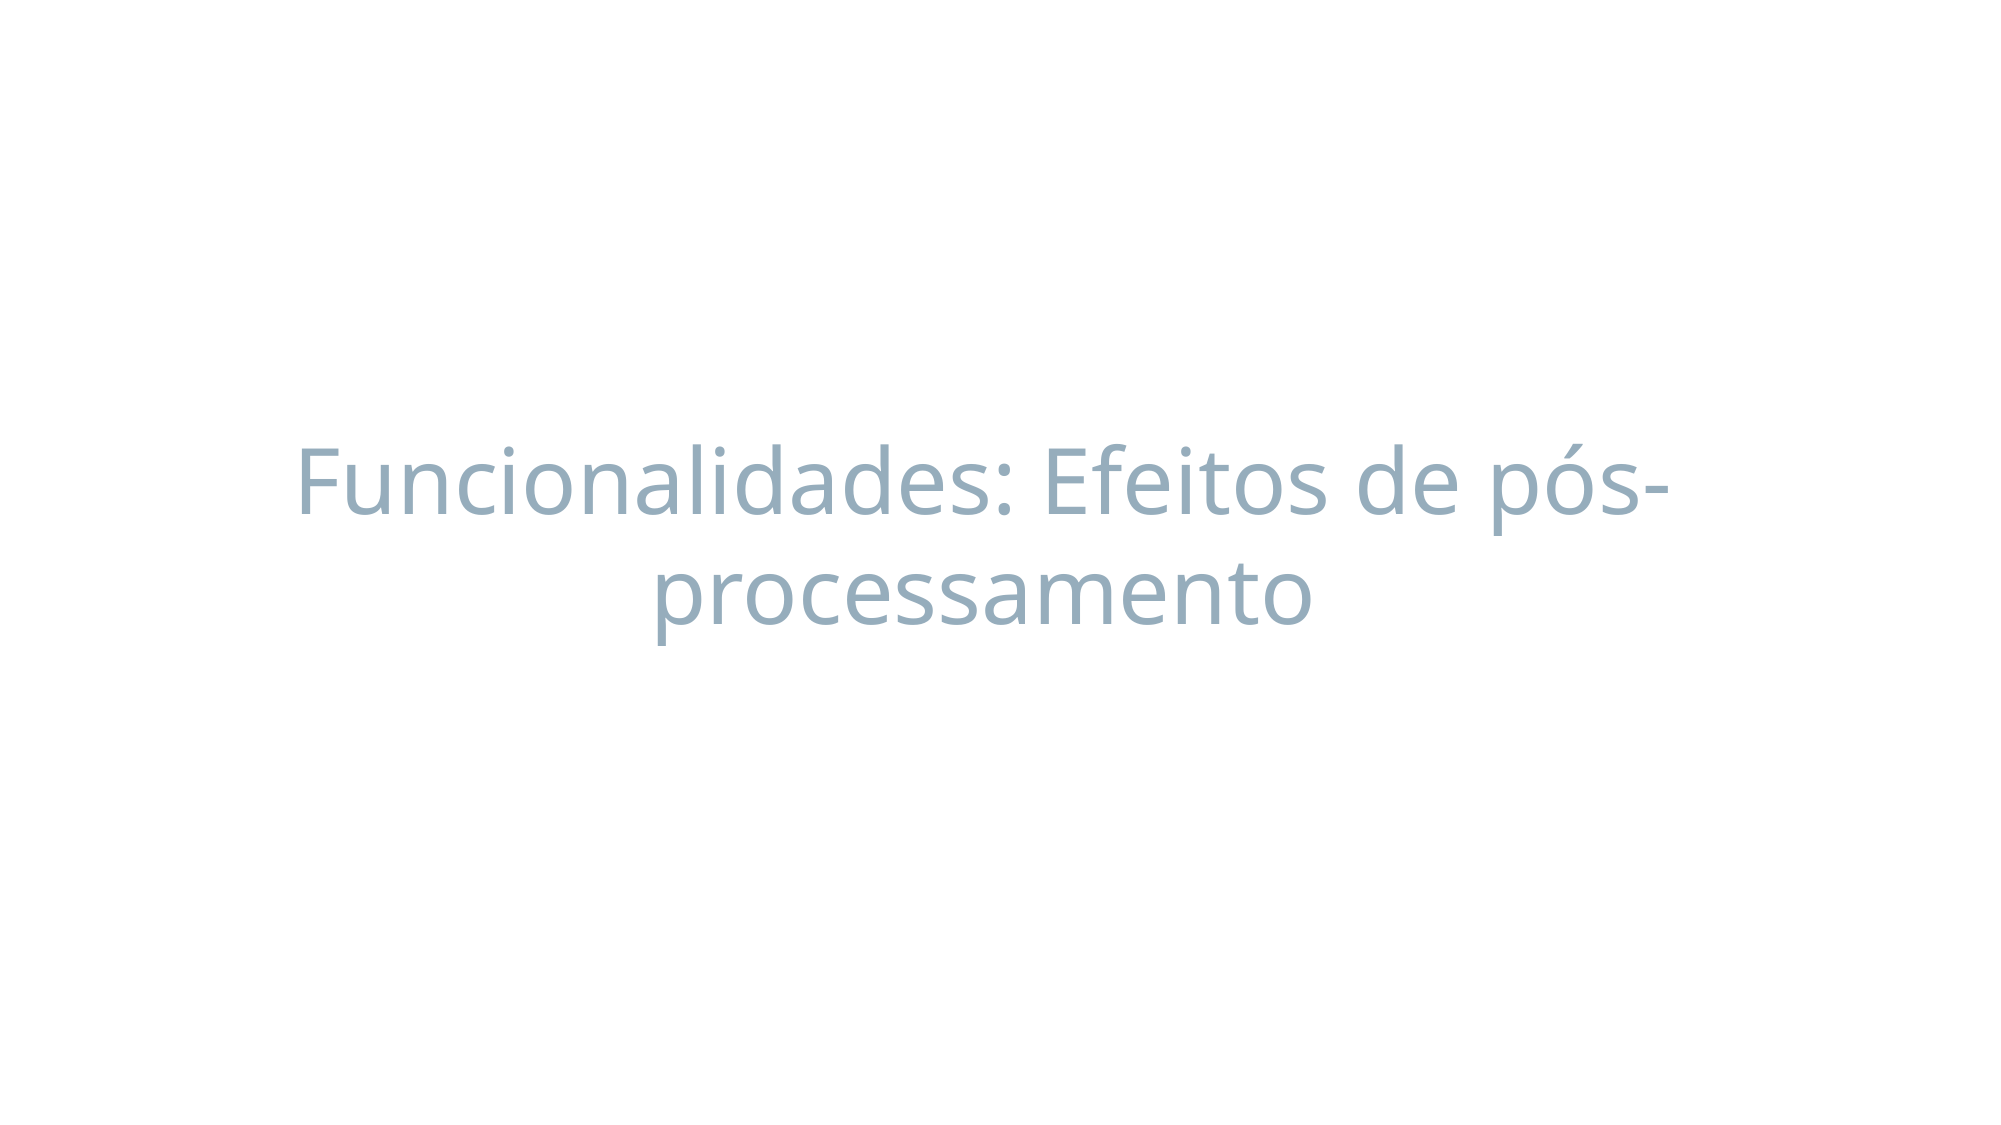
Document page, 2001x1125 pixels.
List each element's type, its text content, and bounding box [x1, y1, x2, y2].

title Funcionalidades: Efeitos de pós-processamento [264, 474, 1702, 591]
